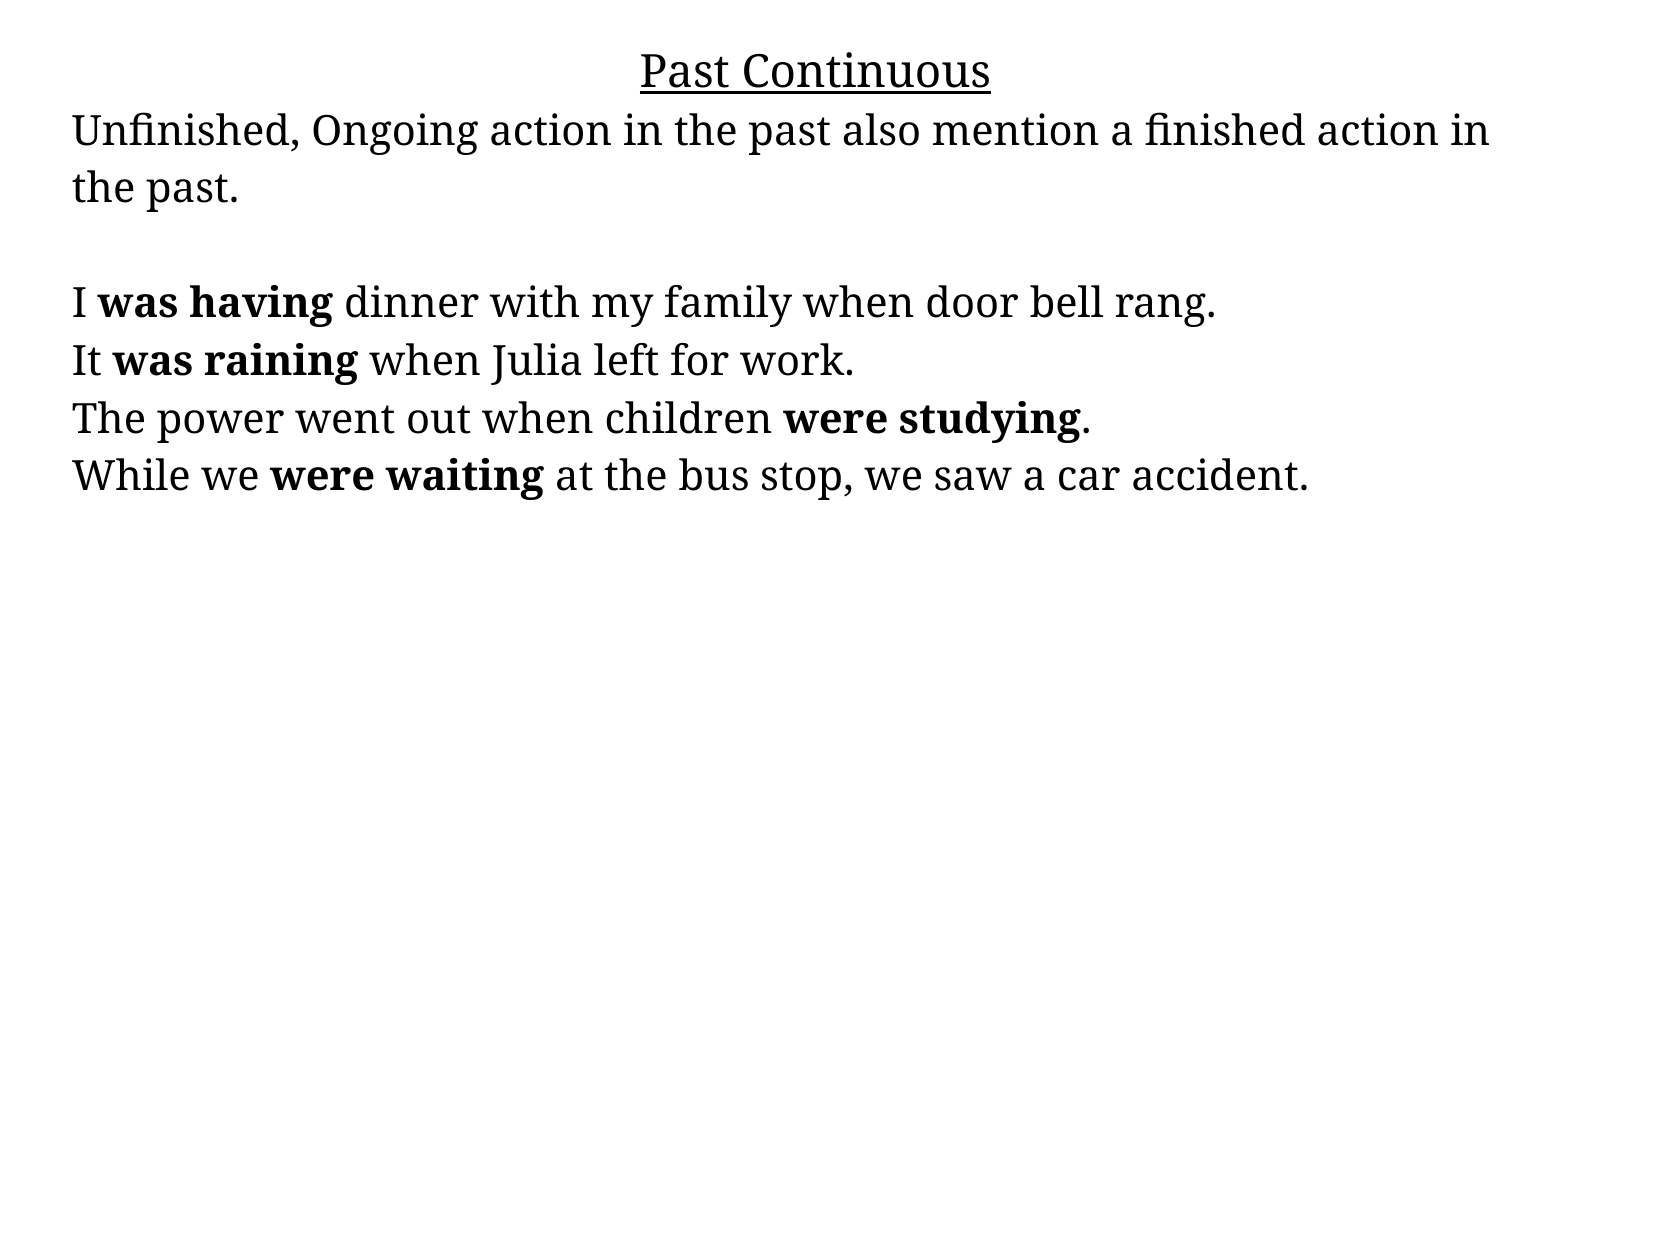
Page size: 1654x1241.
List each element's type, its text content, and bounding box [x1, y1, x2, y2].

text_box Past Continuous Unfinished, Ongoing action in the past also mention a finished action in the past. I was having dinner with my family when door bell rang. It was raining when Julia left for work. The power went out when children were studying. While we were waiting at the bus stop, we saw a car accident. [71, 31, 1560, 1140]
